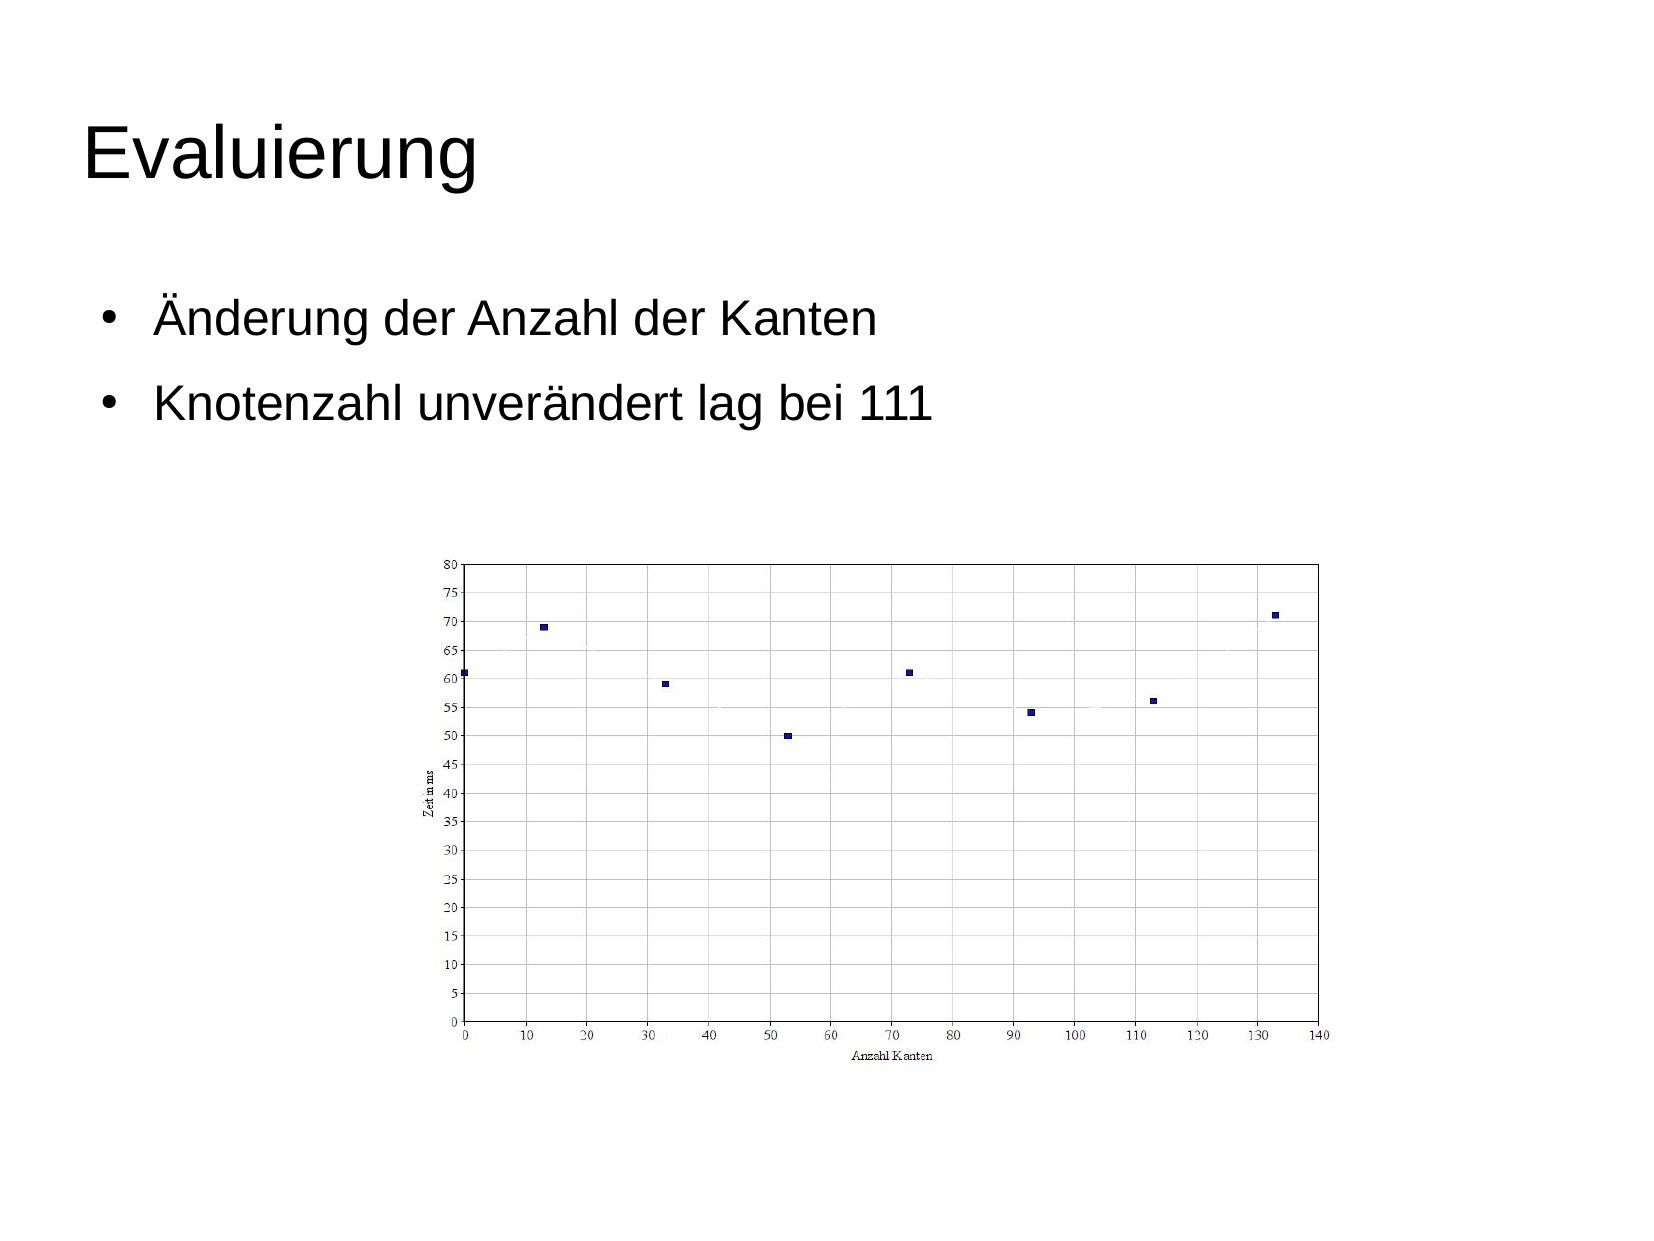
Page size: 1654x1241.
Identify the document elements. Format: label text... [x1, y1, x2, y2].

picture [346, 472, 1347, 1125]
title Evaluierung [82, 49, 1571, 257]
list Änderung der Anzahl der Kanten Knotenzahl unverändert lag bei 111 [82, 290, 1571, 1109]
